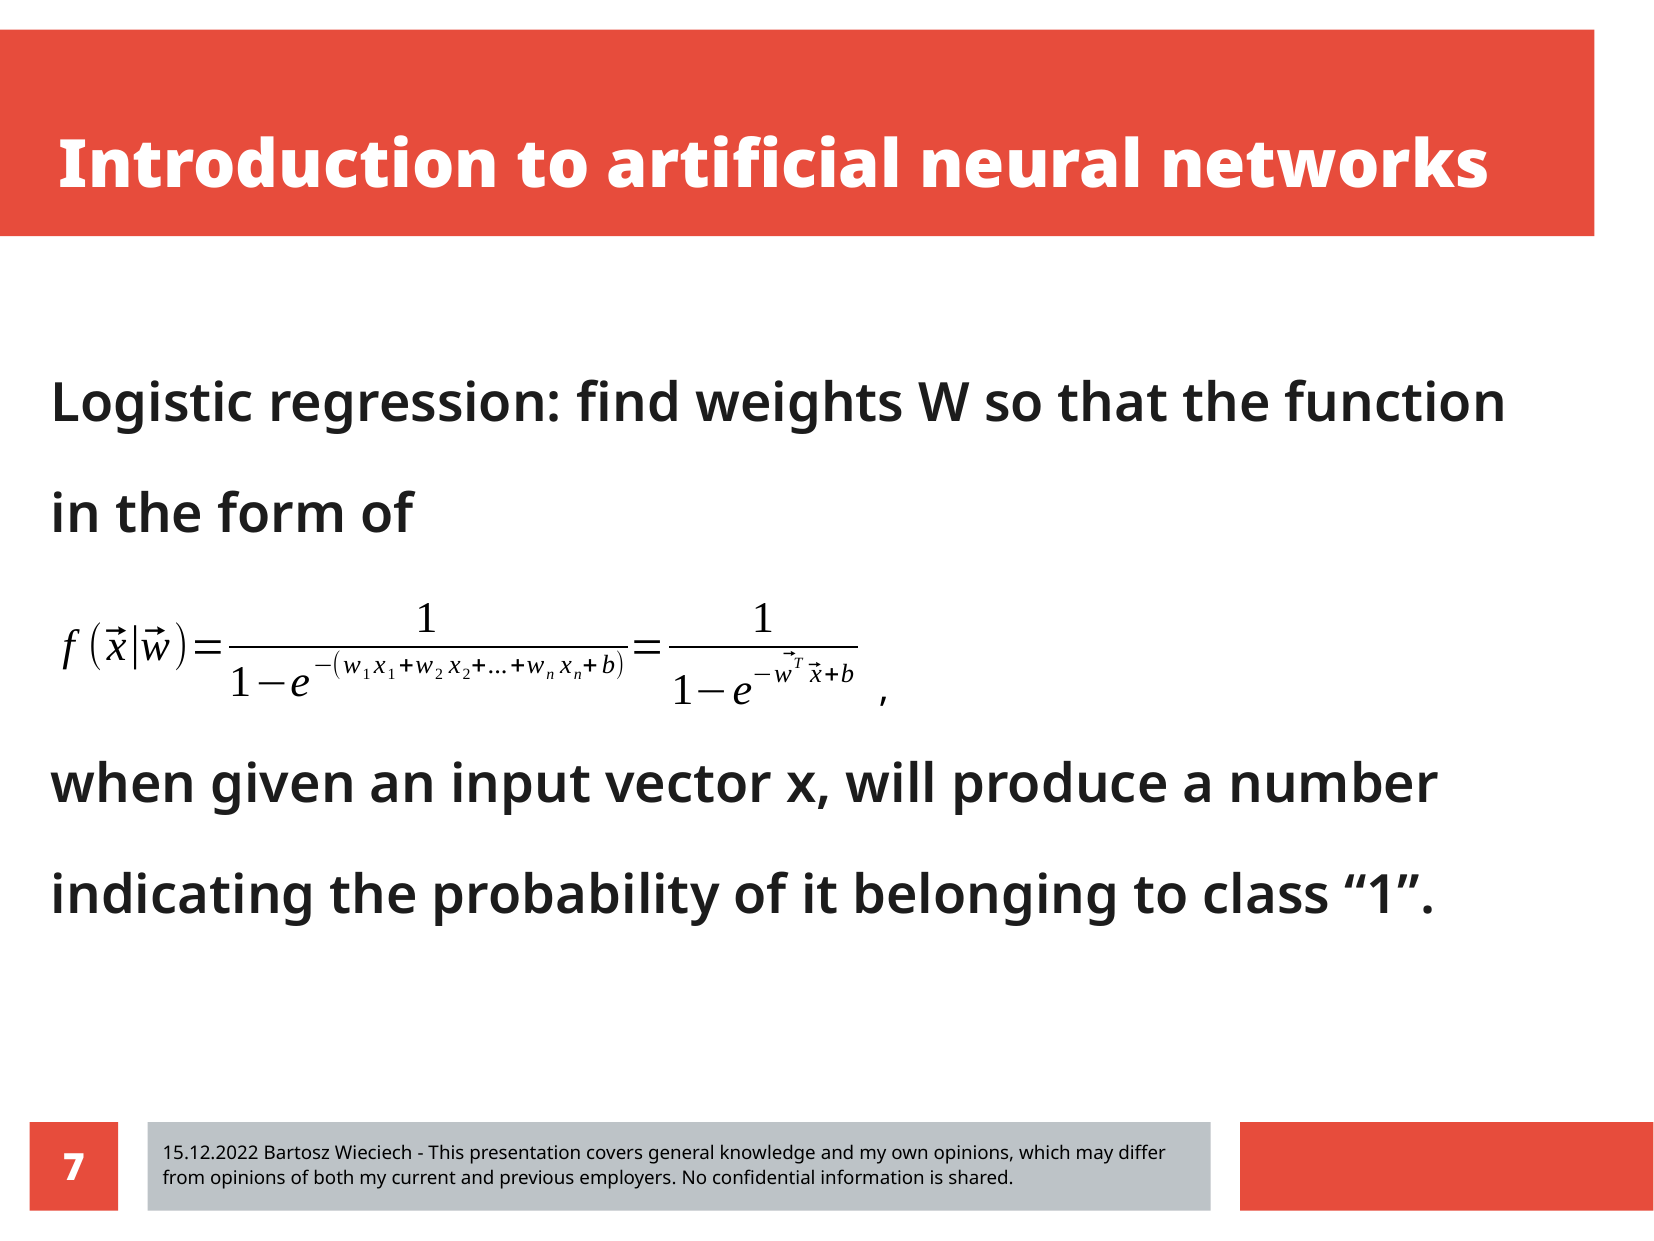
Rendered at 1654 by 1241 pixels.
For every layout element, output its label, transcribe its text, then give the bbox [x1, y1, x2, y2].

list Logistic regression: find weights W so that the function in the form of when given an input vector x, will produce a number indicating the probability of it belonging to class “1”. [50, 326, 1557, 1095]
chart [51, 593, 872, 750]
title Introduction to artificial neural networks [59, 59, 1595, 207]
text_box , [864, 654, 910, 721]
